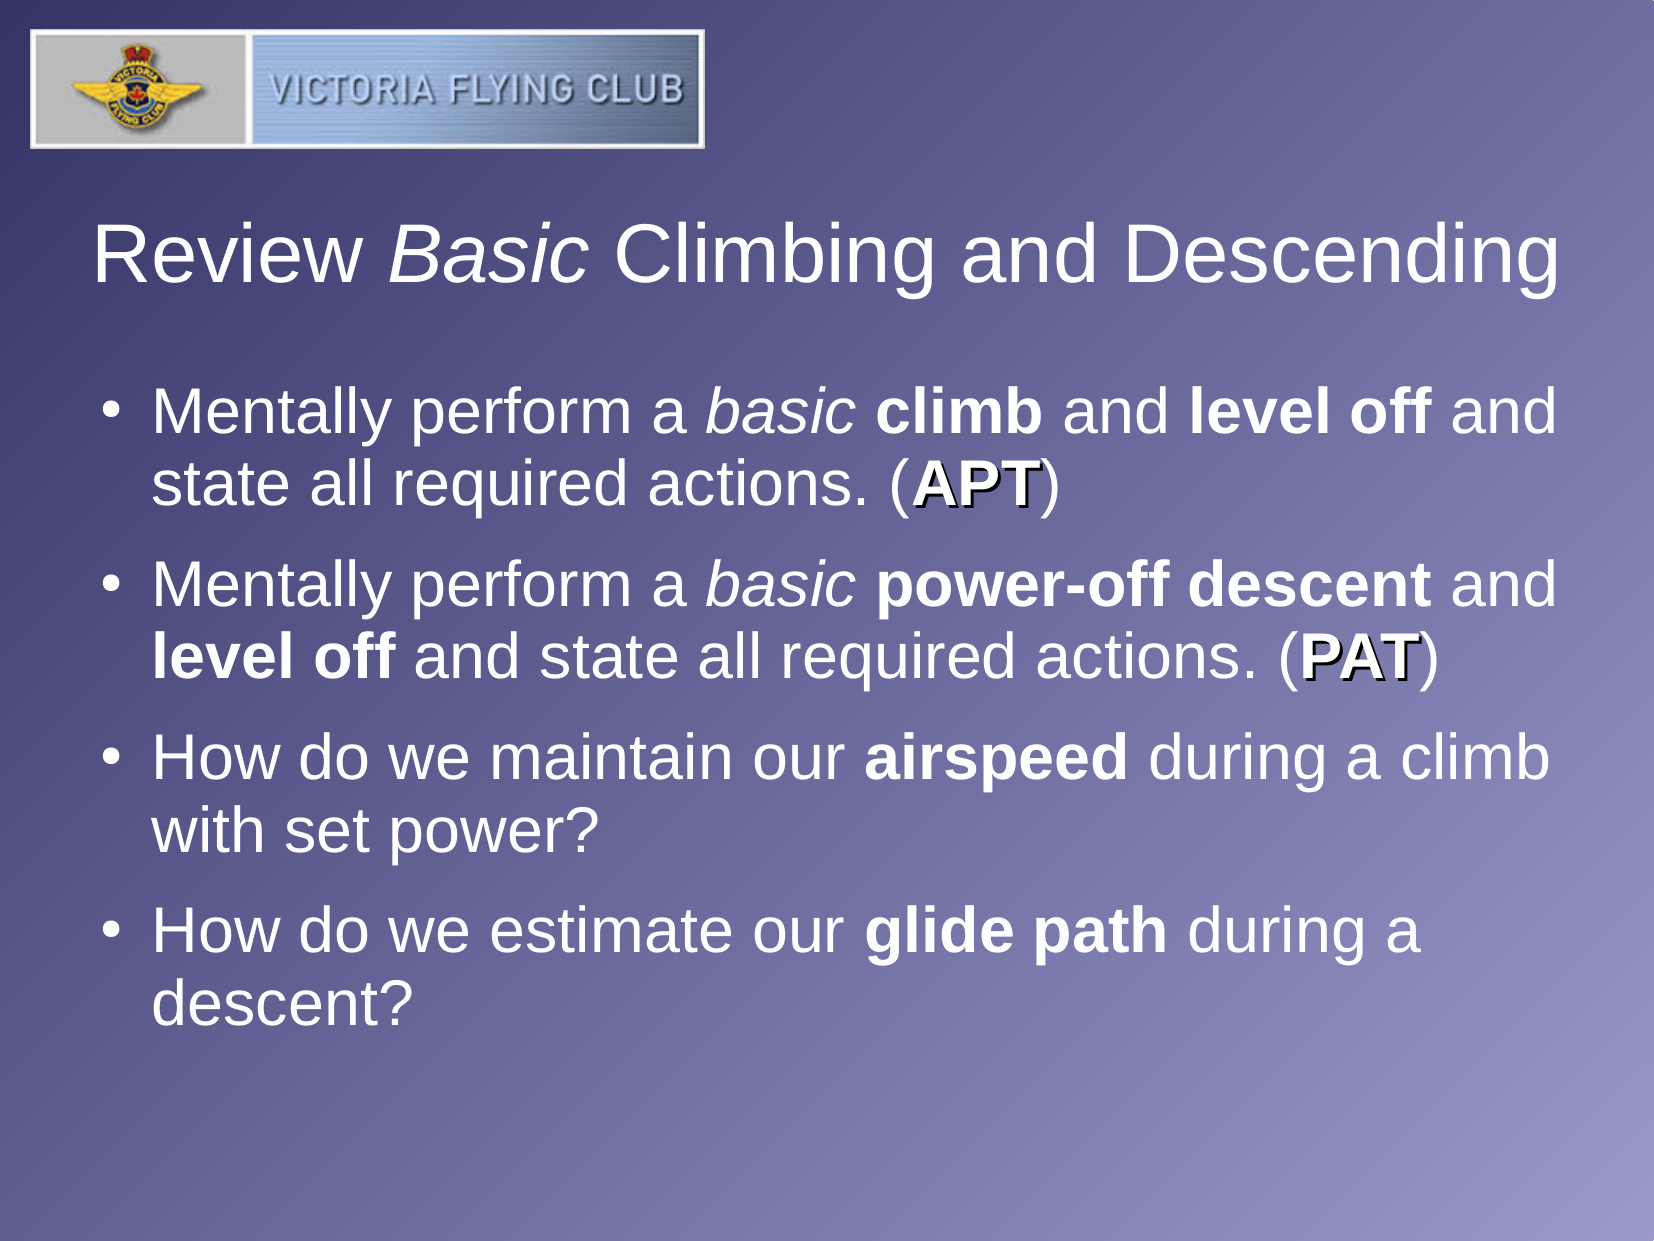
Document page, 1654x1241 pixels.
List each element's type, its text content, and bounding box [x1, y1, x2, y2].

picture [30, 29, 705, 149]
title Review Basic Climbing and Descending [82, 149, 1571, 357]
list Mentally perform a basic climb and level off and state all required actions. (APT) Mentally perform a basic power-off descent and level off and state all required actions. (PAT) How do we maintain our airspeed during a climb with set power? How do we estimate our glide path during a descent? [82, 374, 1571, 1095]
